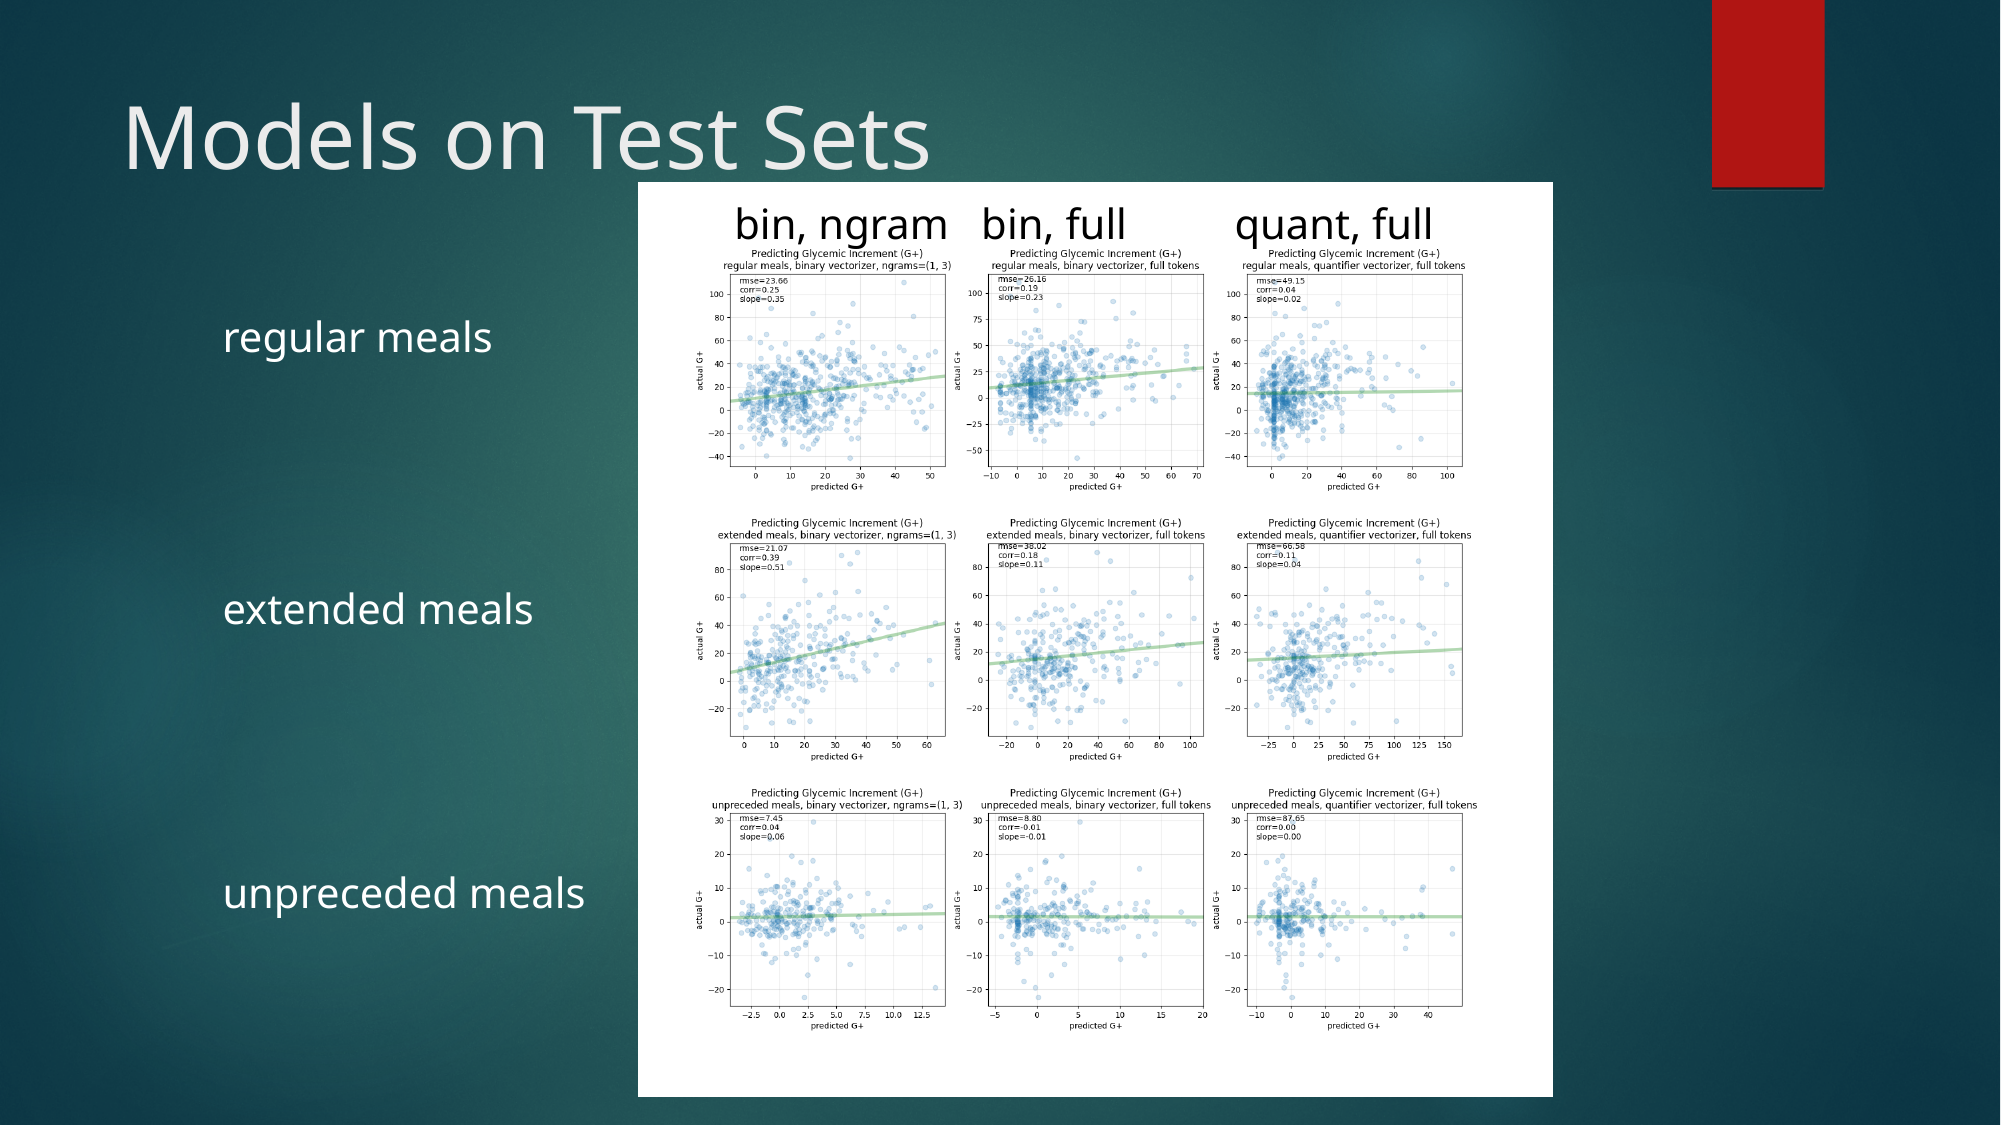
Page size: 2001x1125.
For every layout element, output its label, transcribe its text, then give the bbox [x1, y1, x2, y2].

text_box regular meals [207, 295, 638, 474]
text_box bin, ngram bin, full quant, full [719, 182, 1500, 232]
picture [0, 0, 2001, 1125]
text_box unpreceded meals [207, 851, 638, 1030]
text_box extended meals [207, 567, 638, 746]
title Models on Test Sets [106, 74, 953, 203]
